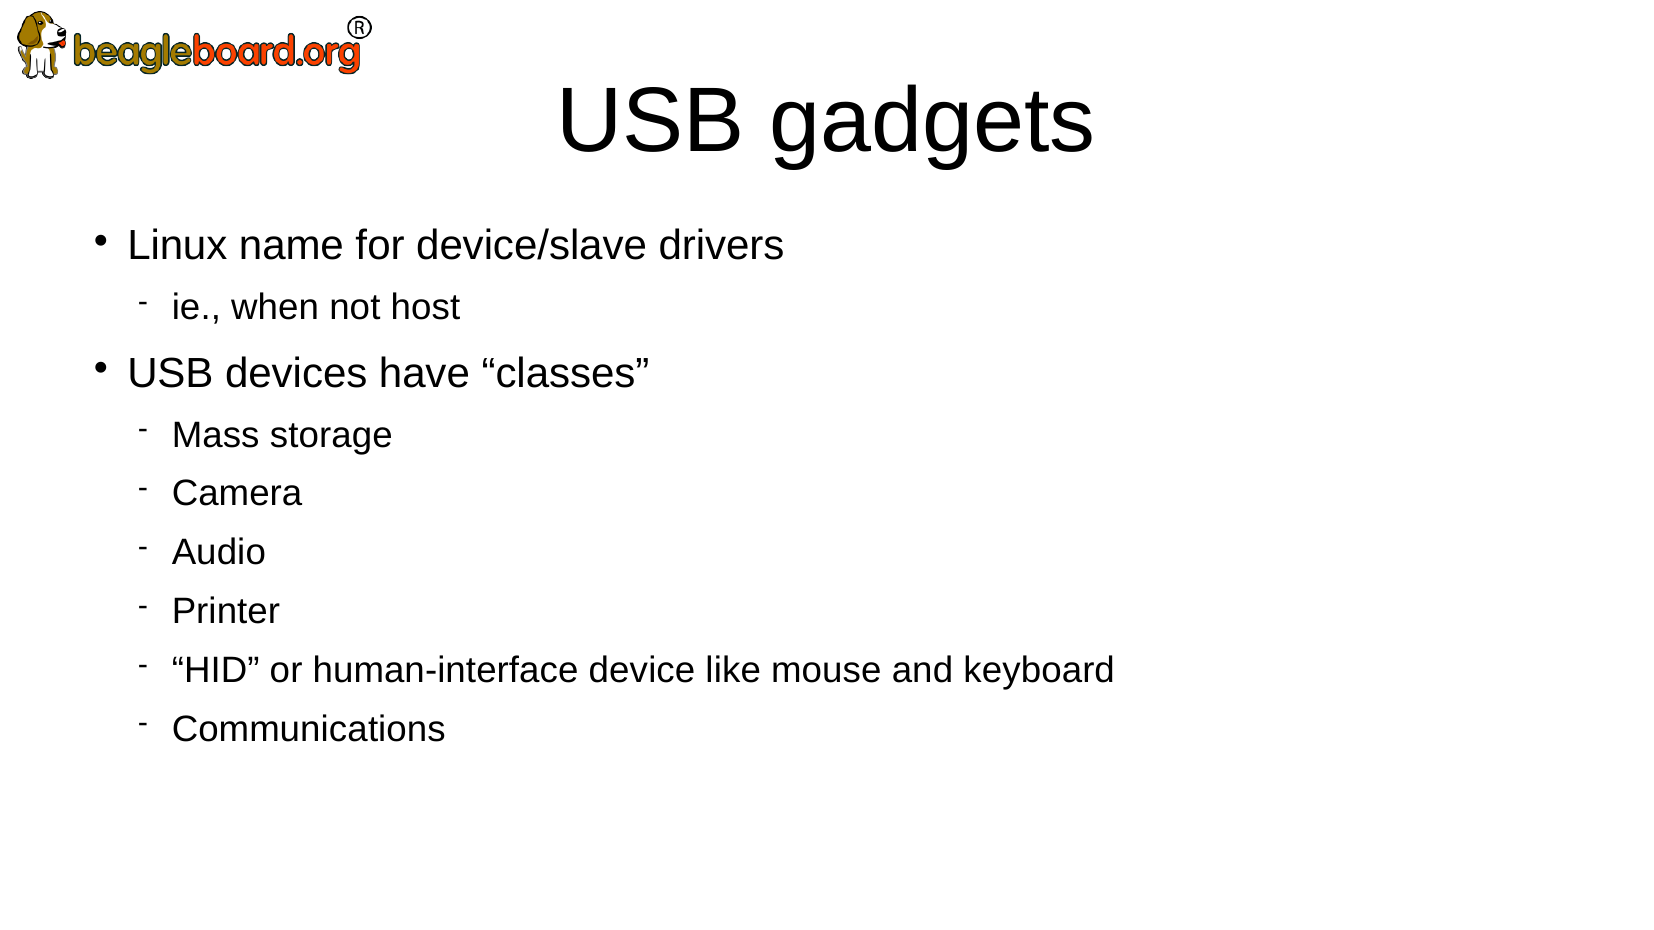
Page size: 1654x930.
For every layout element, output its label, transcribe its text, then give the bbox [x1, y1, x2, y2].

text_box USB gadgets [82, 36, 1571, 193]
text_box Linux name for device/slave drivers ie., when not host USB devices have “classes” Mass storage Camera Audio Printer “HID” or human-interface device like mouse and keyboard Communications [82, 217, 1571, 757]
picture [17, 11, 372, 79]
